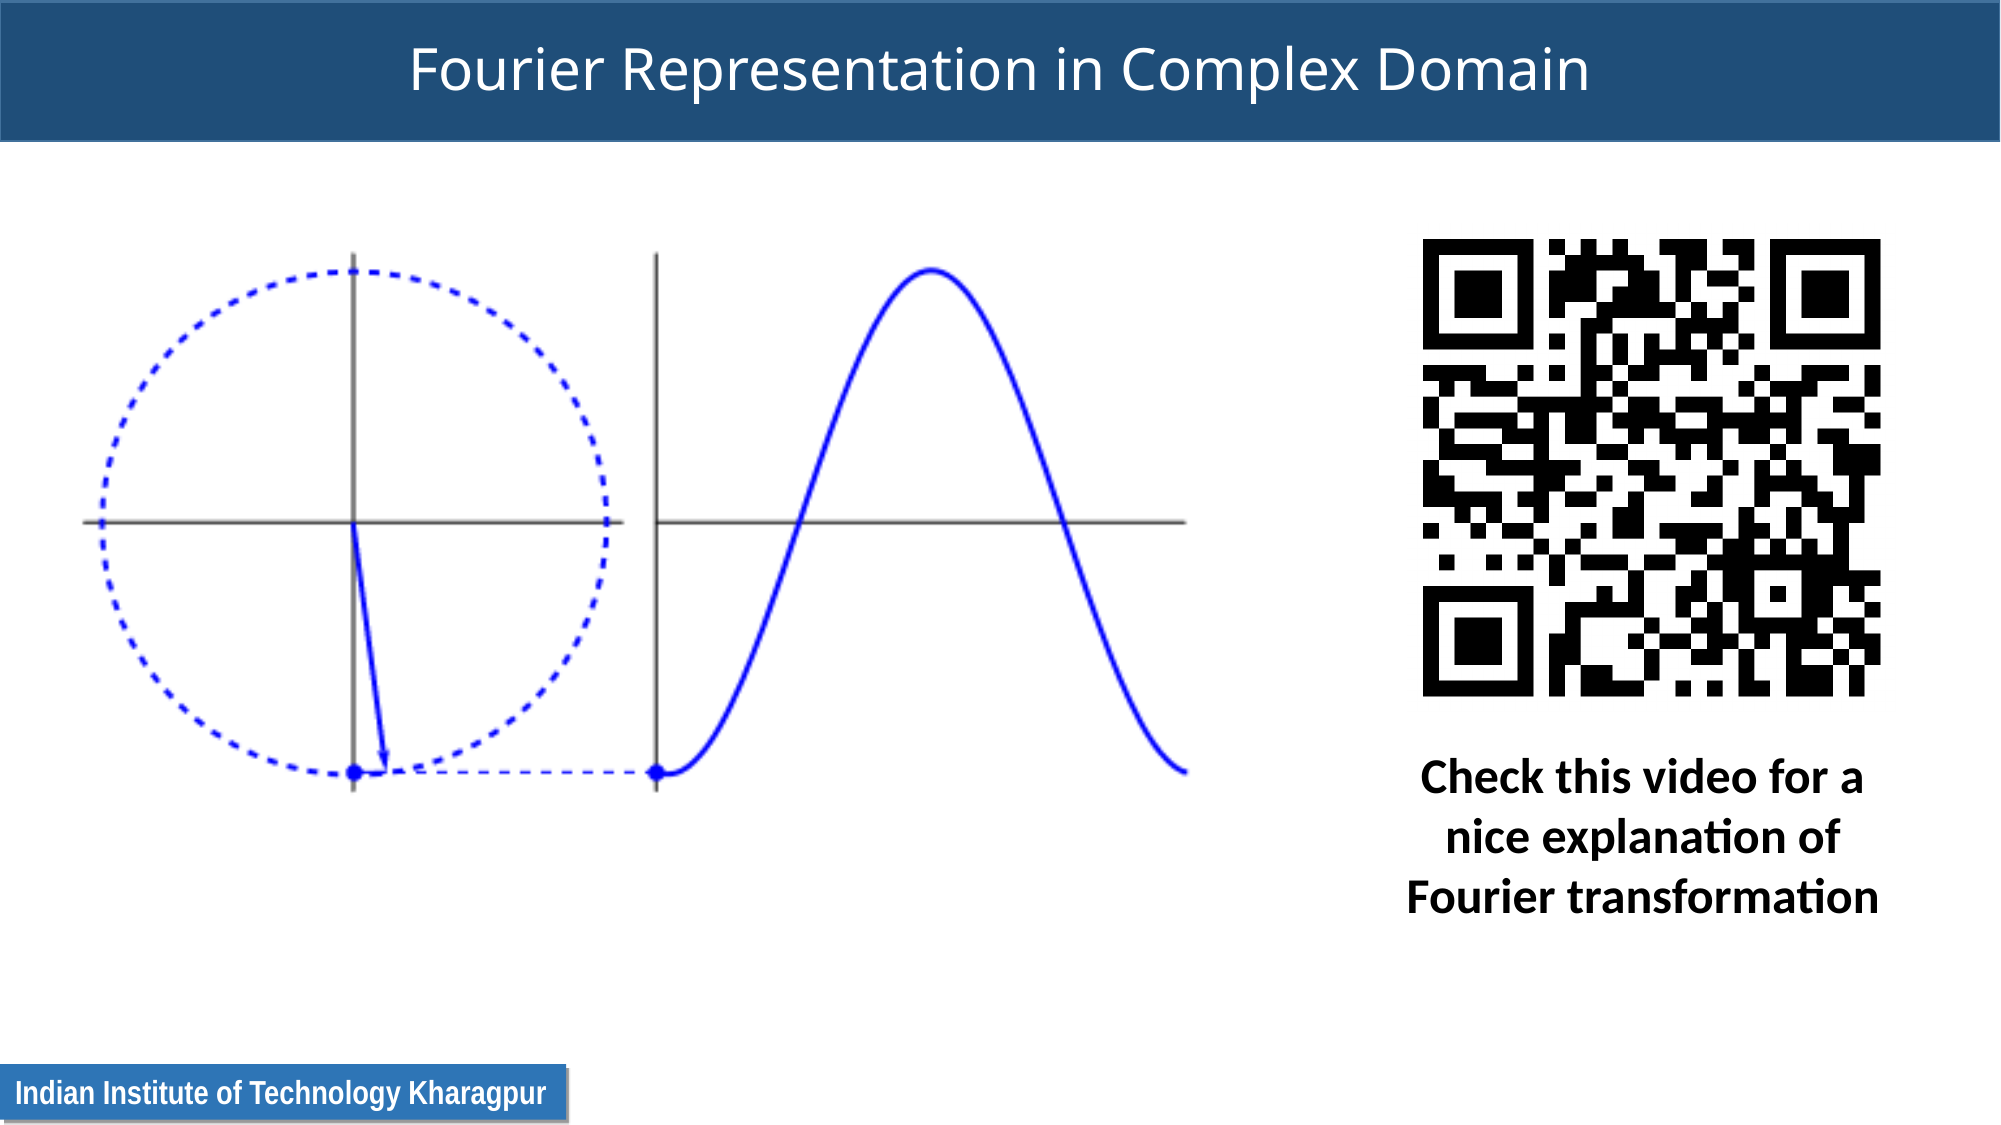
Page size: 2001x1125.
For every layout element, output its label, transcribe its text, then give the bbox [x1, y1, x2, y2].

picture [73, 242, 1198, 811]
text_box Check this video for a nice explanation of Fourier transformation [1367, 735, 1919, 933]
picture [1407, 223, 1896, 712]
title Fourier Representation in Complex Domain [0, 1, 2000, 141]
